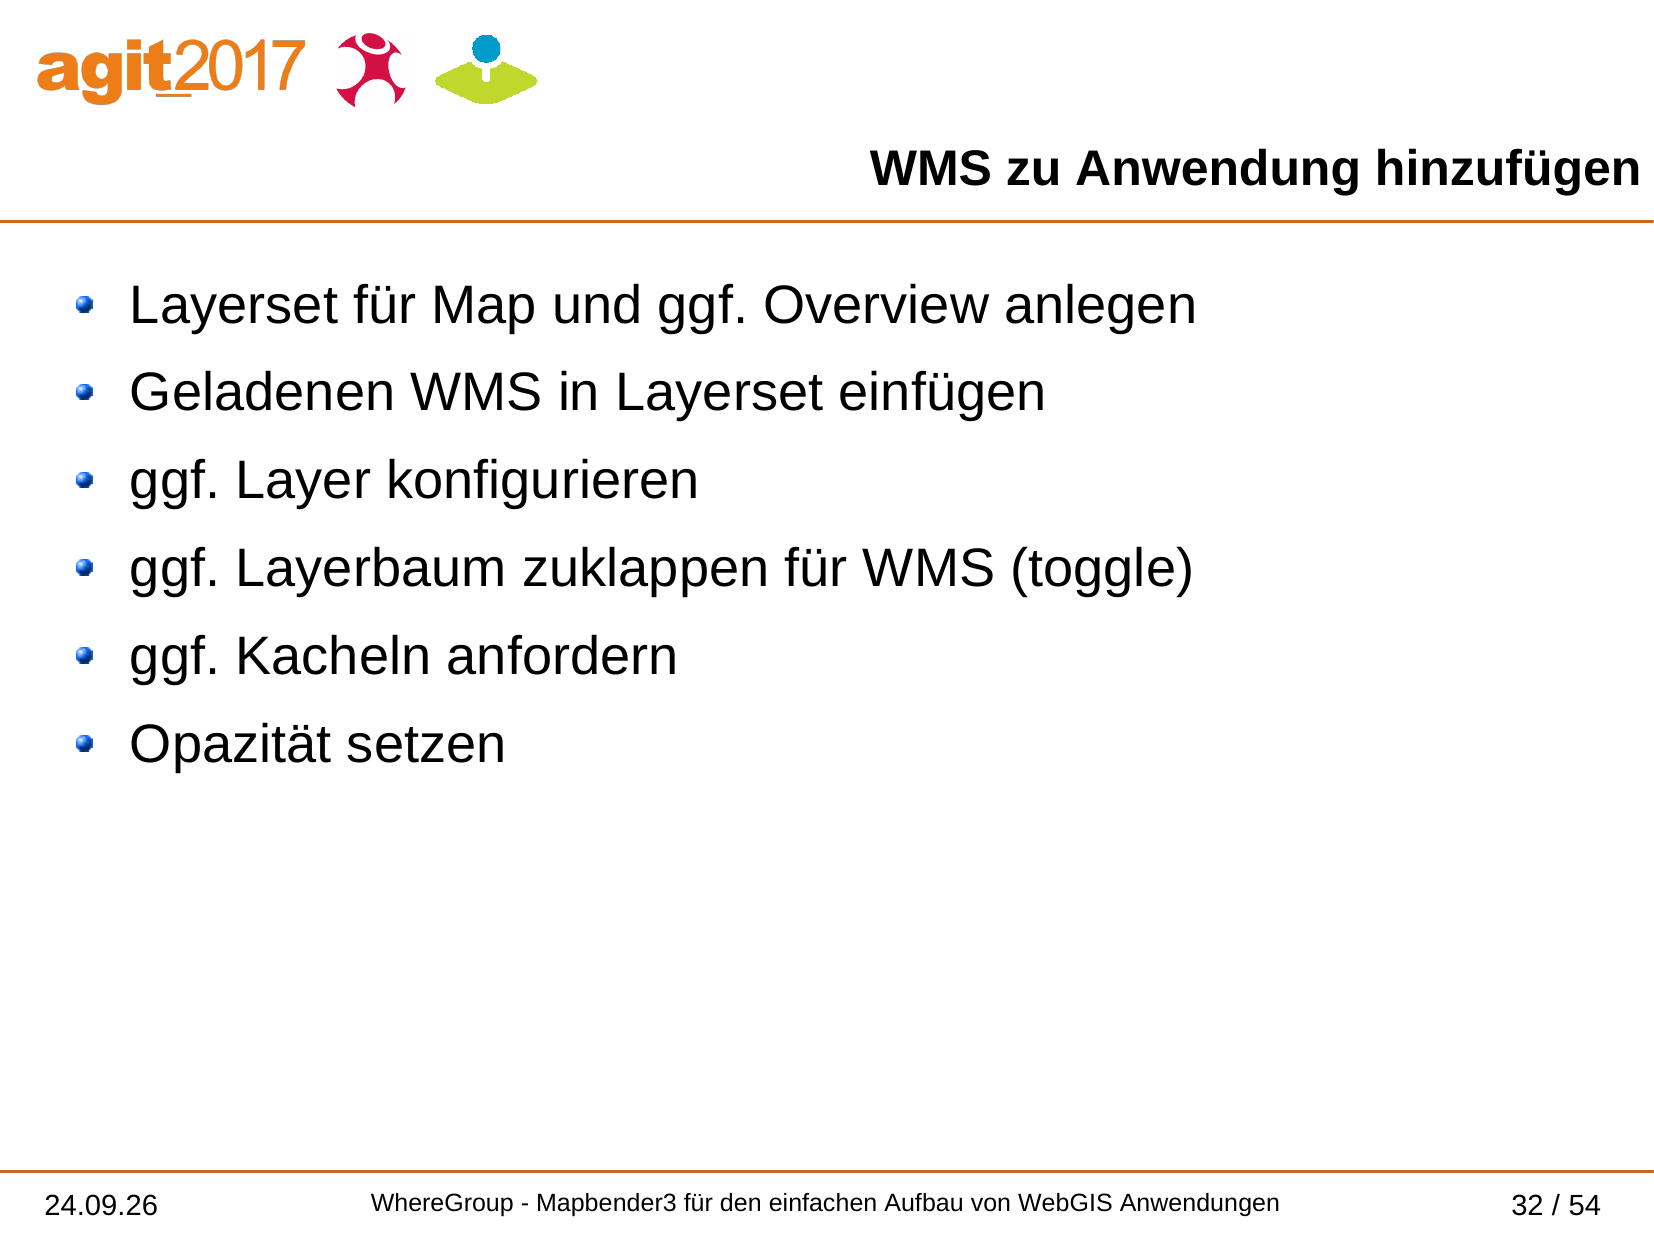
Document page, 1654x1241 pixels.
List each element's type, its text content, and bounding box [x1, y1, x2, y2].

title WMS zu Anwendung hinzufügen [153, 124, 1642, 213]
picture [35, 23, 308, 107]
picture [435, 35, 538, 104]
list Layerset für Map und ggf. Overview anlegen Geladenen WMS in Layerset einfügen ggf. Layer konfigurieren ggf. Layerbaum zuklappen für WMS (toggle) ggf. Kacheln anfordern Opazität setzen [59, 274, 1548, 1093]
